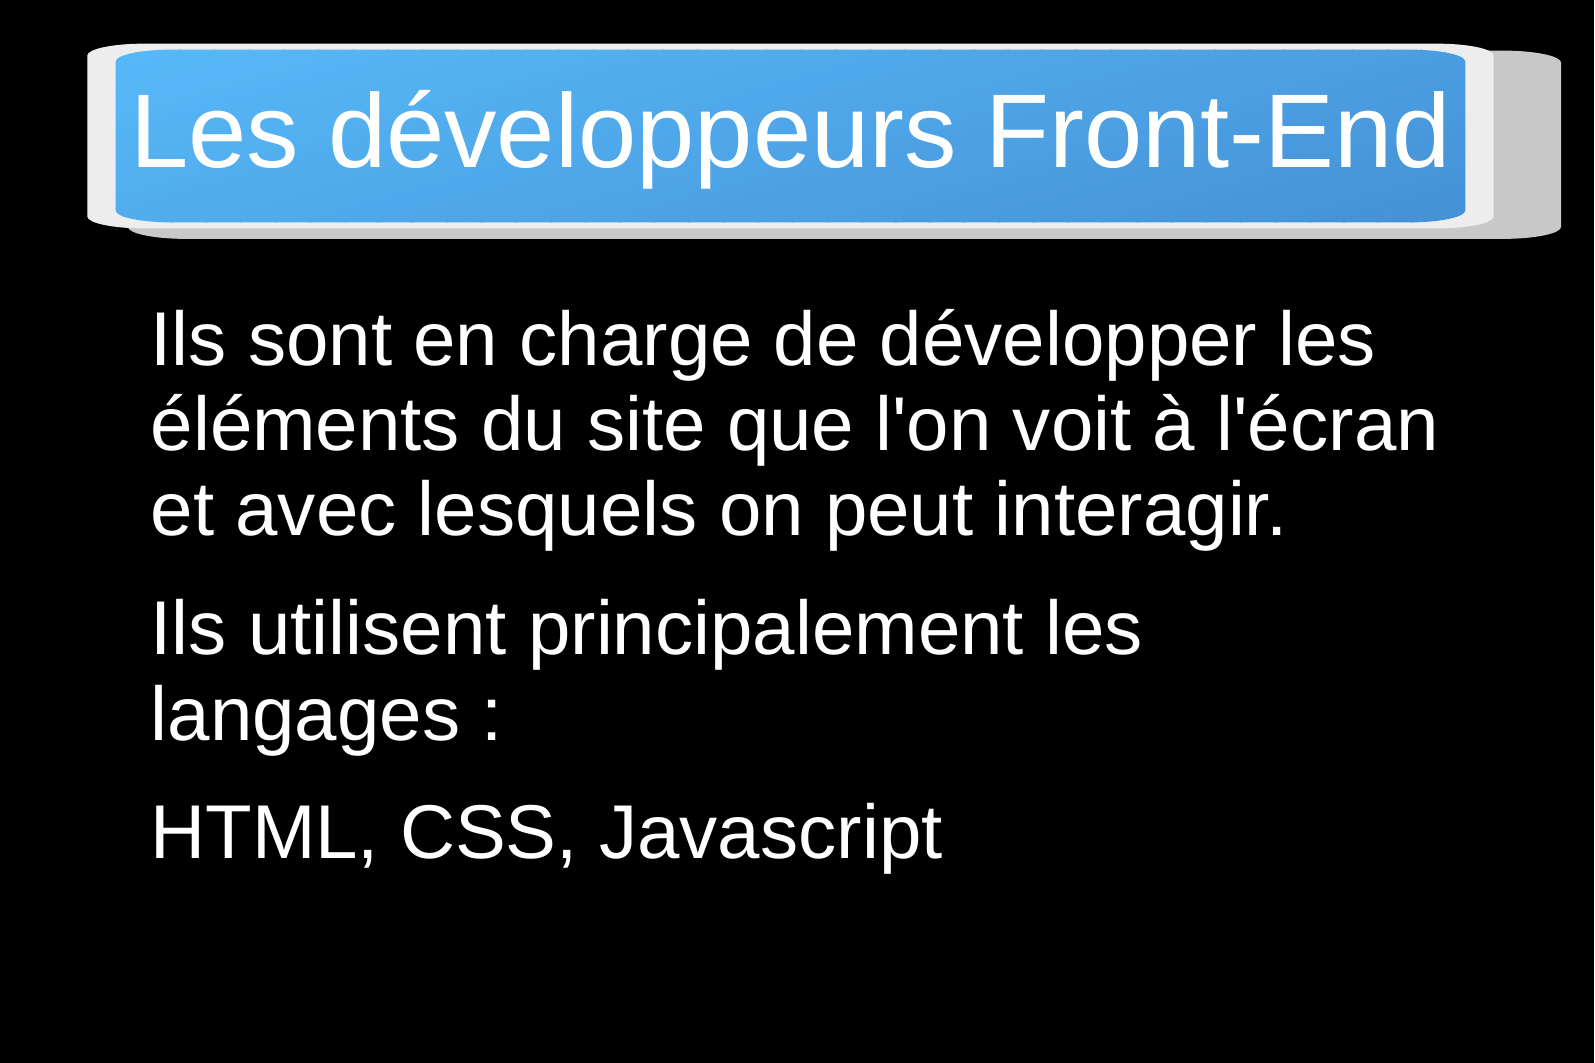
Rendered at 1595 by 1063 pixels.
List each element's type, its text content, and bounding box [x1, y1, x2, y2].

list Ils sont en charge de développer les éléments du site que l'on voit à l'écran et avec lesquels on peut interagir. Ils utilisent principalement les langages : HTML, CSS, Javascript [79, 296, 1501, 913]
picture [35, 29, 1595, 260]
title Les développeurs Front-End [129, 42, 1453, 220]
